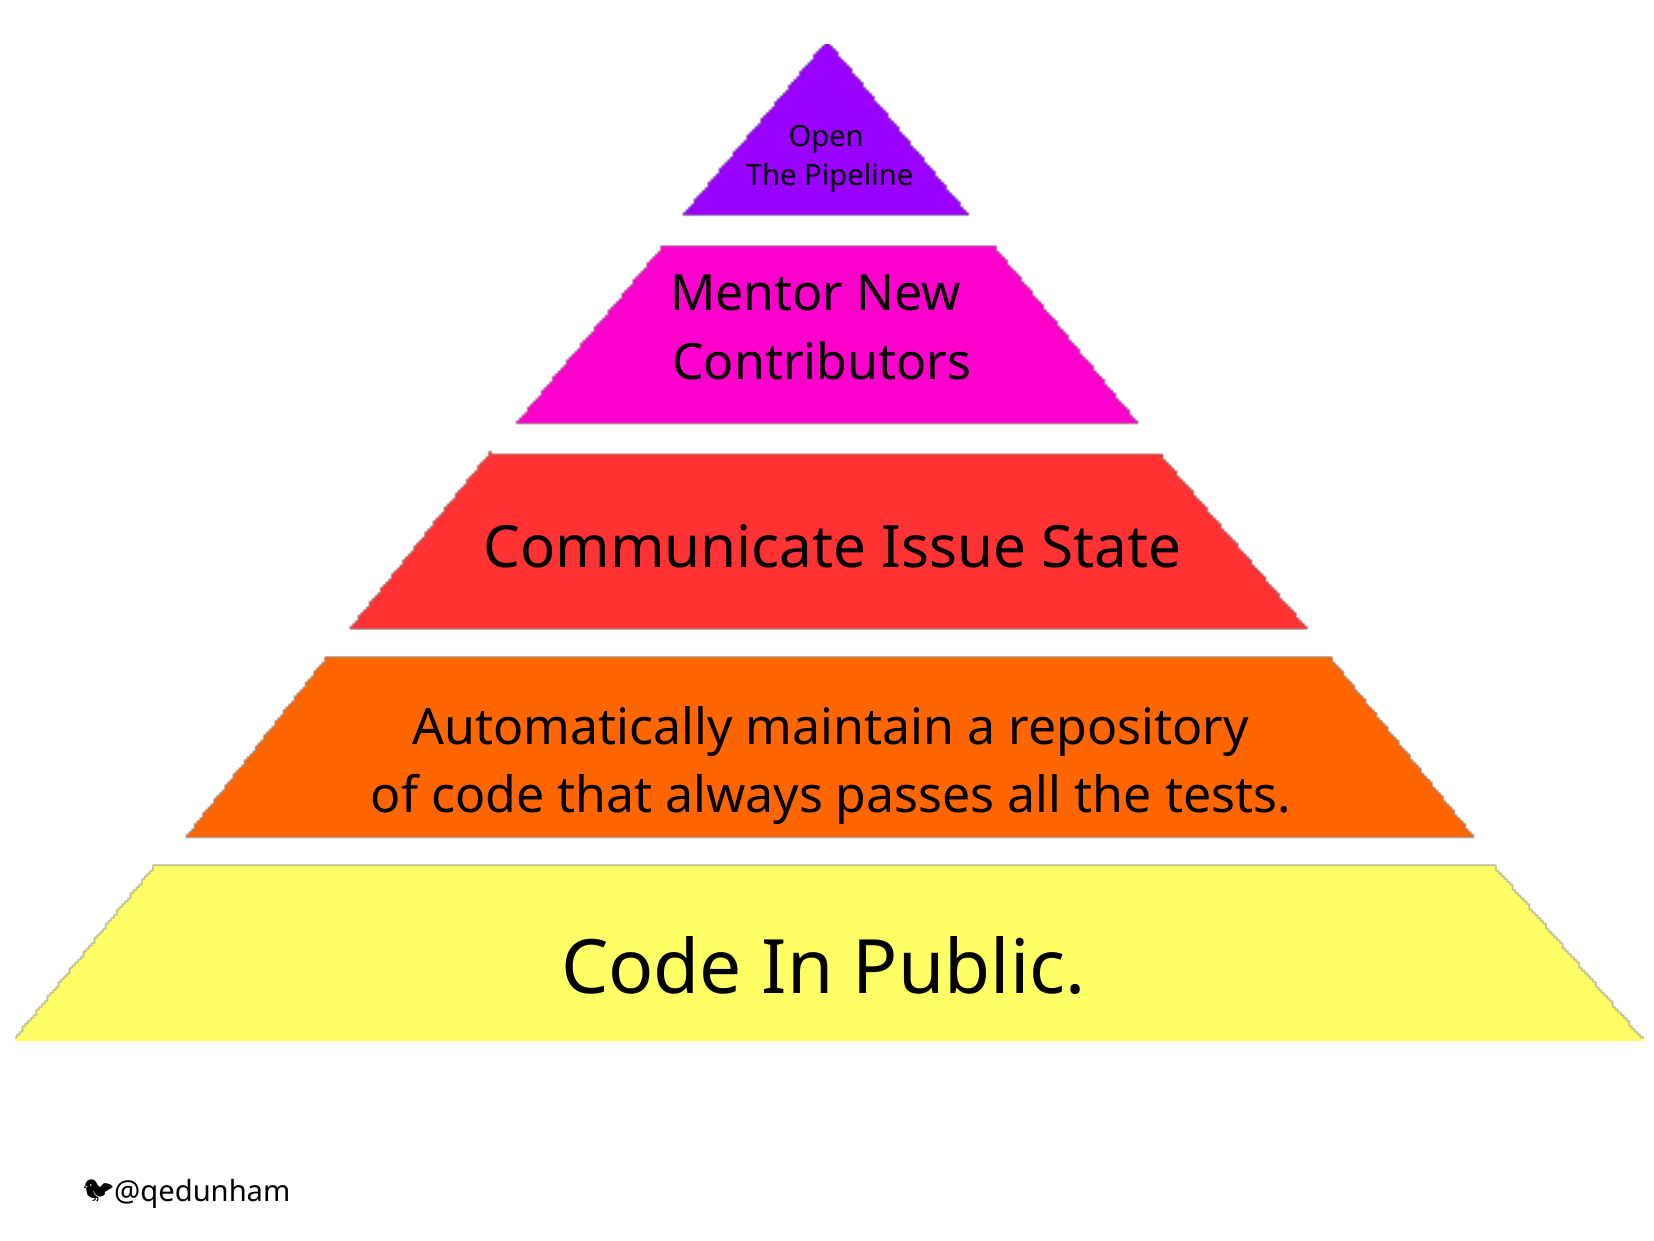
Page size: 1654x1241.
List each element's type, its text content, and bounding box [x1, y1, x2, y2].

text_box Code In Public. [525, 908, 1122, 1021]
text_box Communicate Issue State [420, 488, 1246, 601]
text_box Mentor New Contributors [504, 251, 1141, 400]
text_box Automatically maintain a repository of code that always passes all the tests. [280, 647, 1396, 871]
text_box Open The Pipeline [469, 99, 1191, 211]
picture [15, 44, 1644, 1041]
